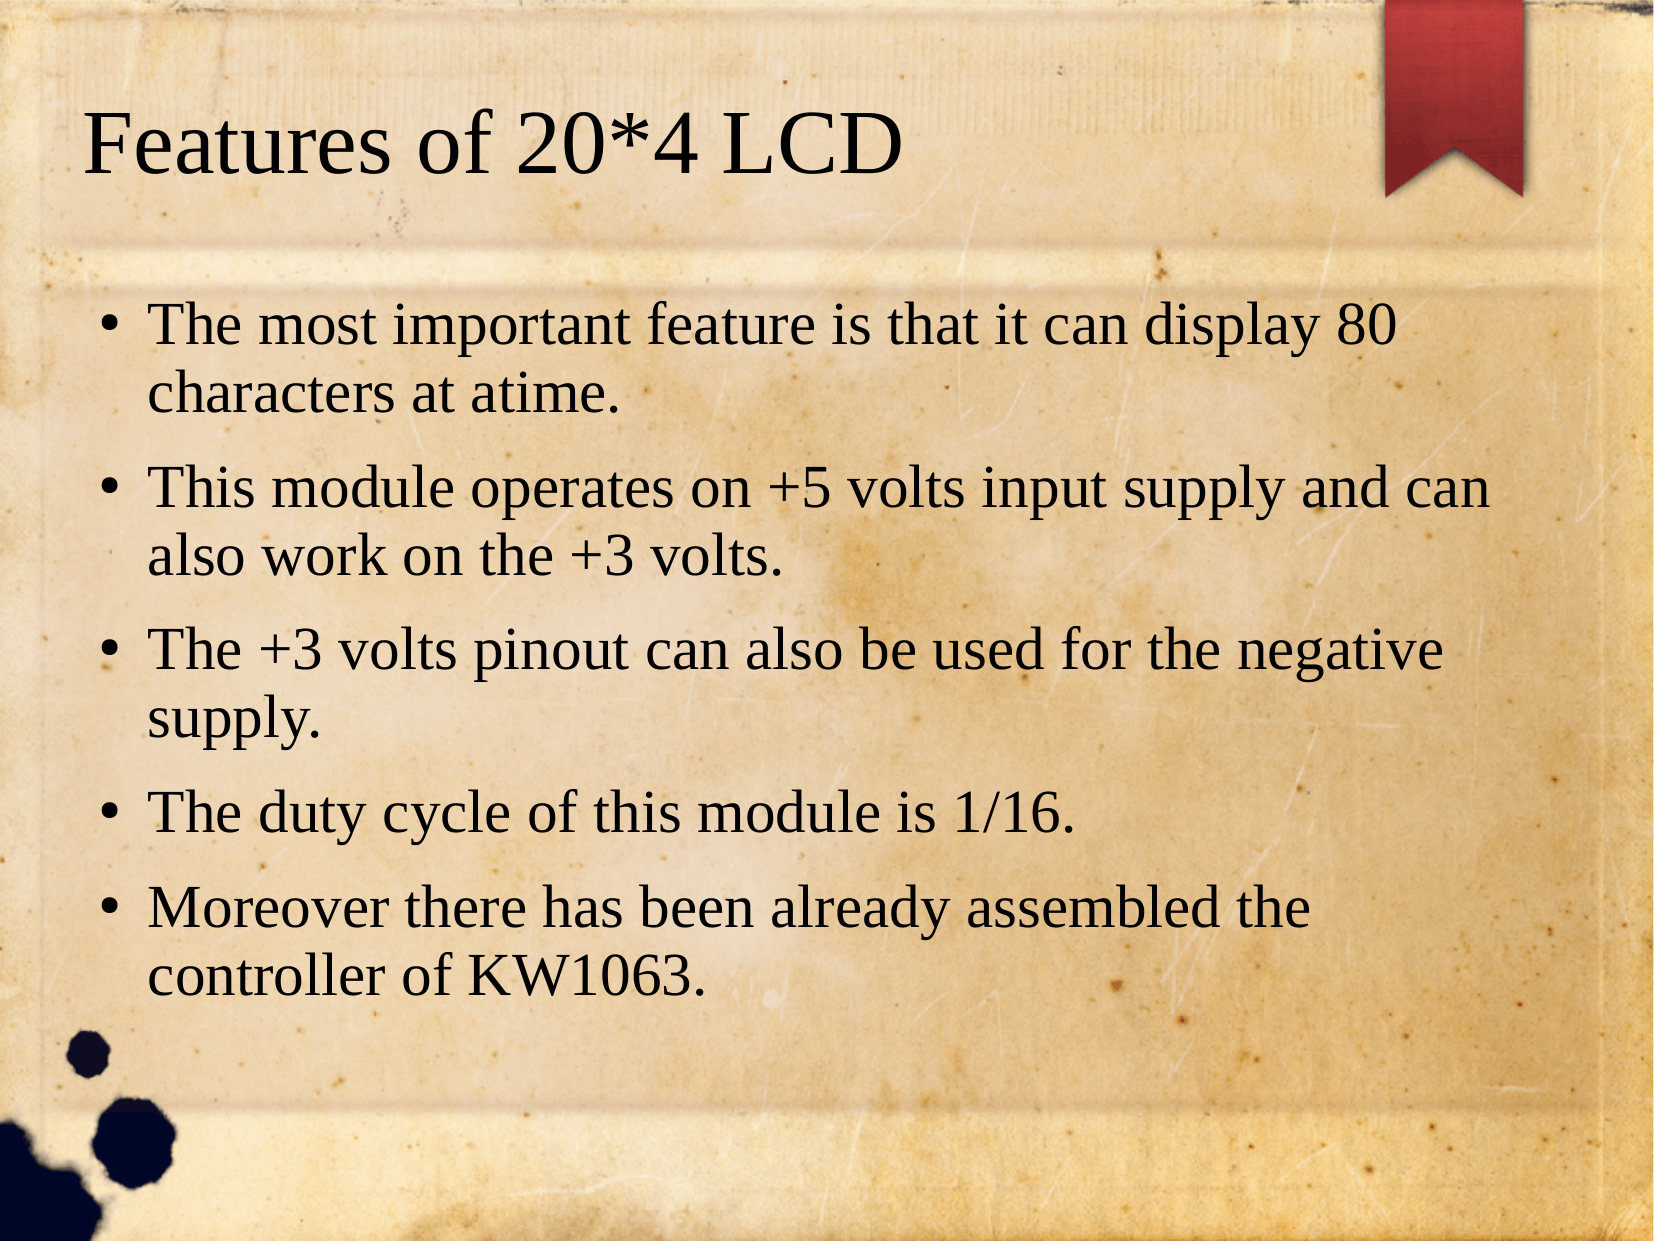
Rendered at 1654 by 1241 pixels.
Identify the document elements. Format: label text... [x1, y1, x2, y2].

title Features of 20*4 LCD [82, 49, 1347, 237]
list The most important feature is that it can display 80 characters at atime. This module operates on +5 volts input supply and can also work on the +3 volts. The +3 volts pinout can also be used for the negative supply. The duty cycle of this module is 1/16. Moreover there has been already assembled the controller of KW1063. [82, 290, 1538, 1010]
picture [0, 0, 1654, 1241]
